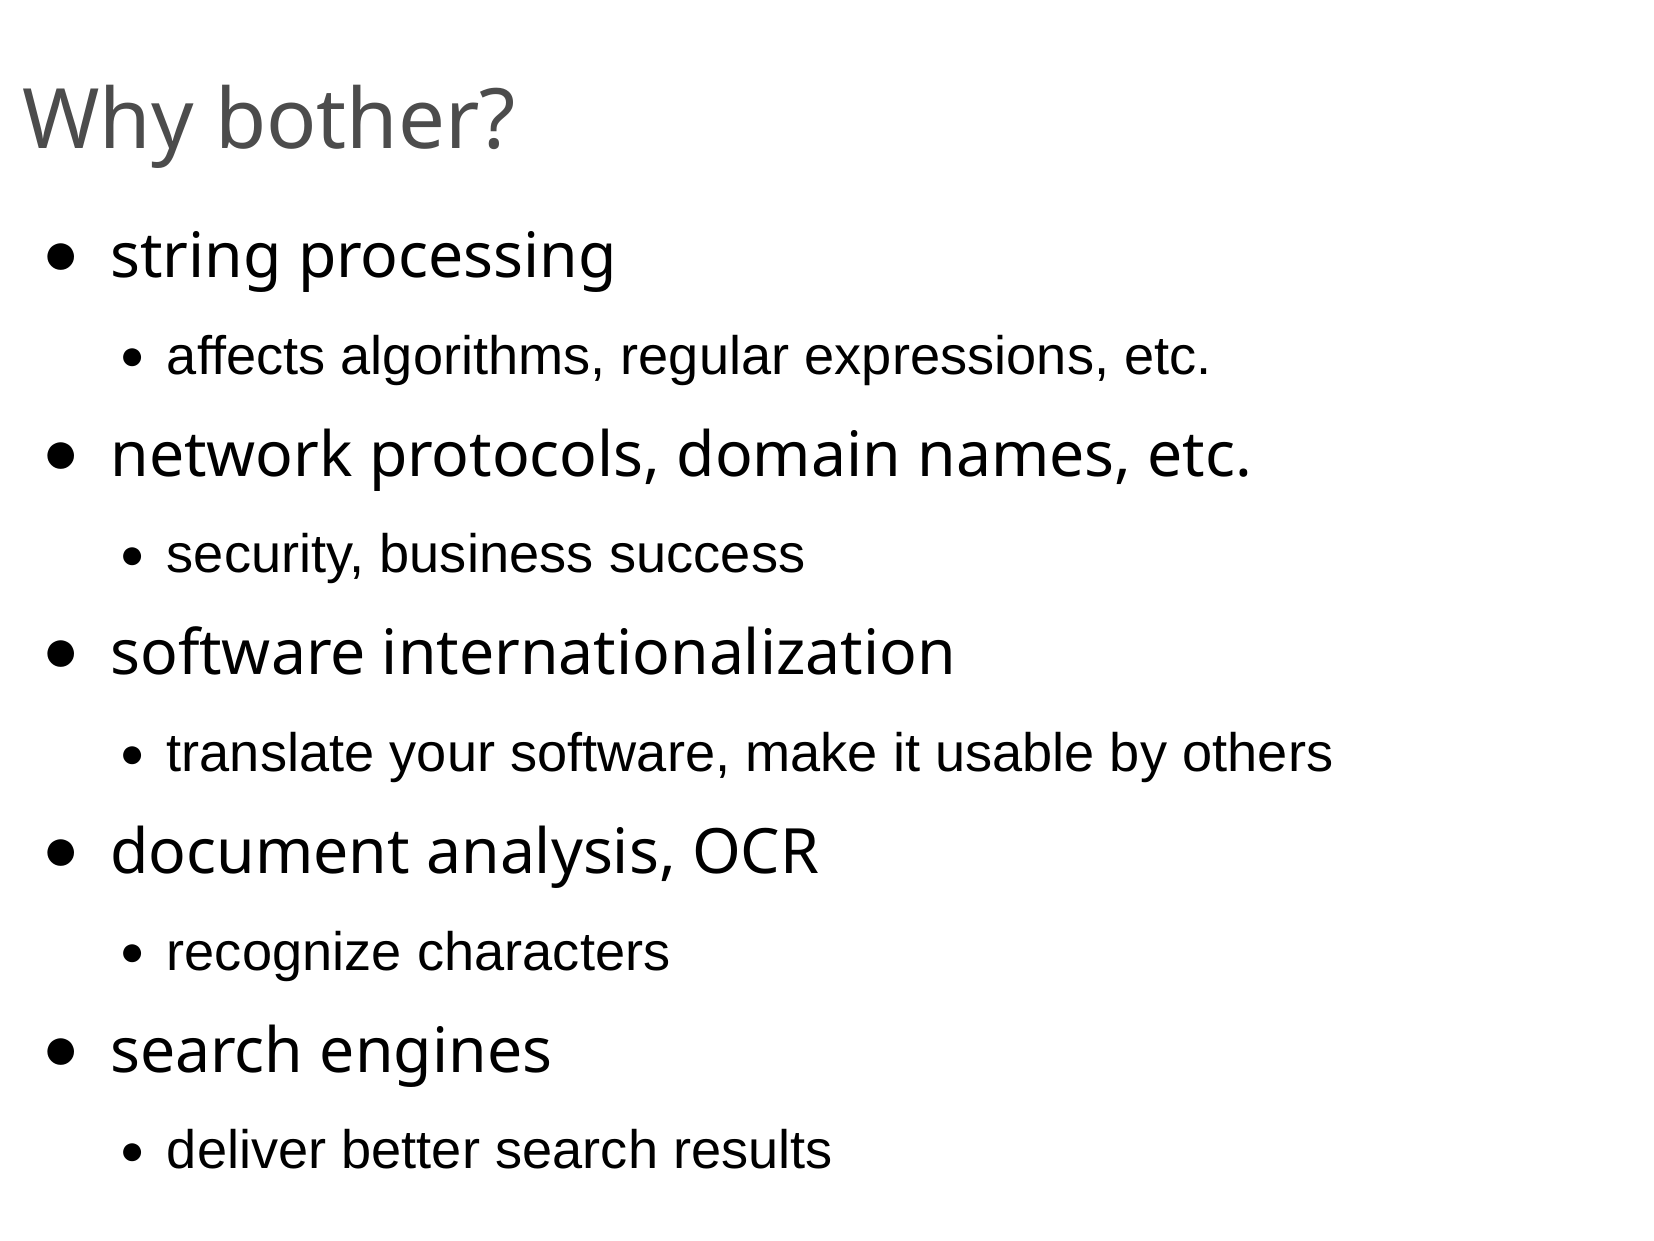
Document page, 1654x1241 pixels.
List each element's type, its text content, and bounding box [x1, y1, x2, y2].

list string processing affects algorithms, regular expressions, etc. network protocols, domain names, etc. security, business success software internationalization translate your software, make it usable by others document analysis, OCR recognize characters search engines deliver better search results [25, 203, 1654, 1188]
title Why bother? [22, 19, 1654, 213]
